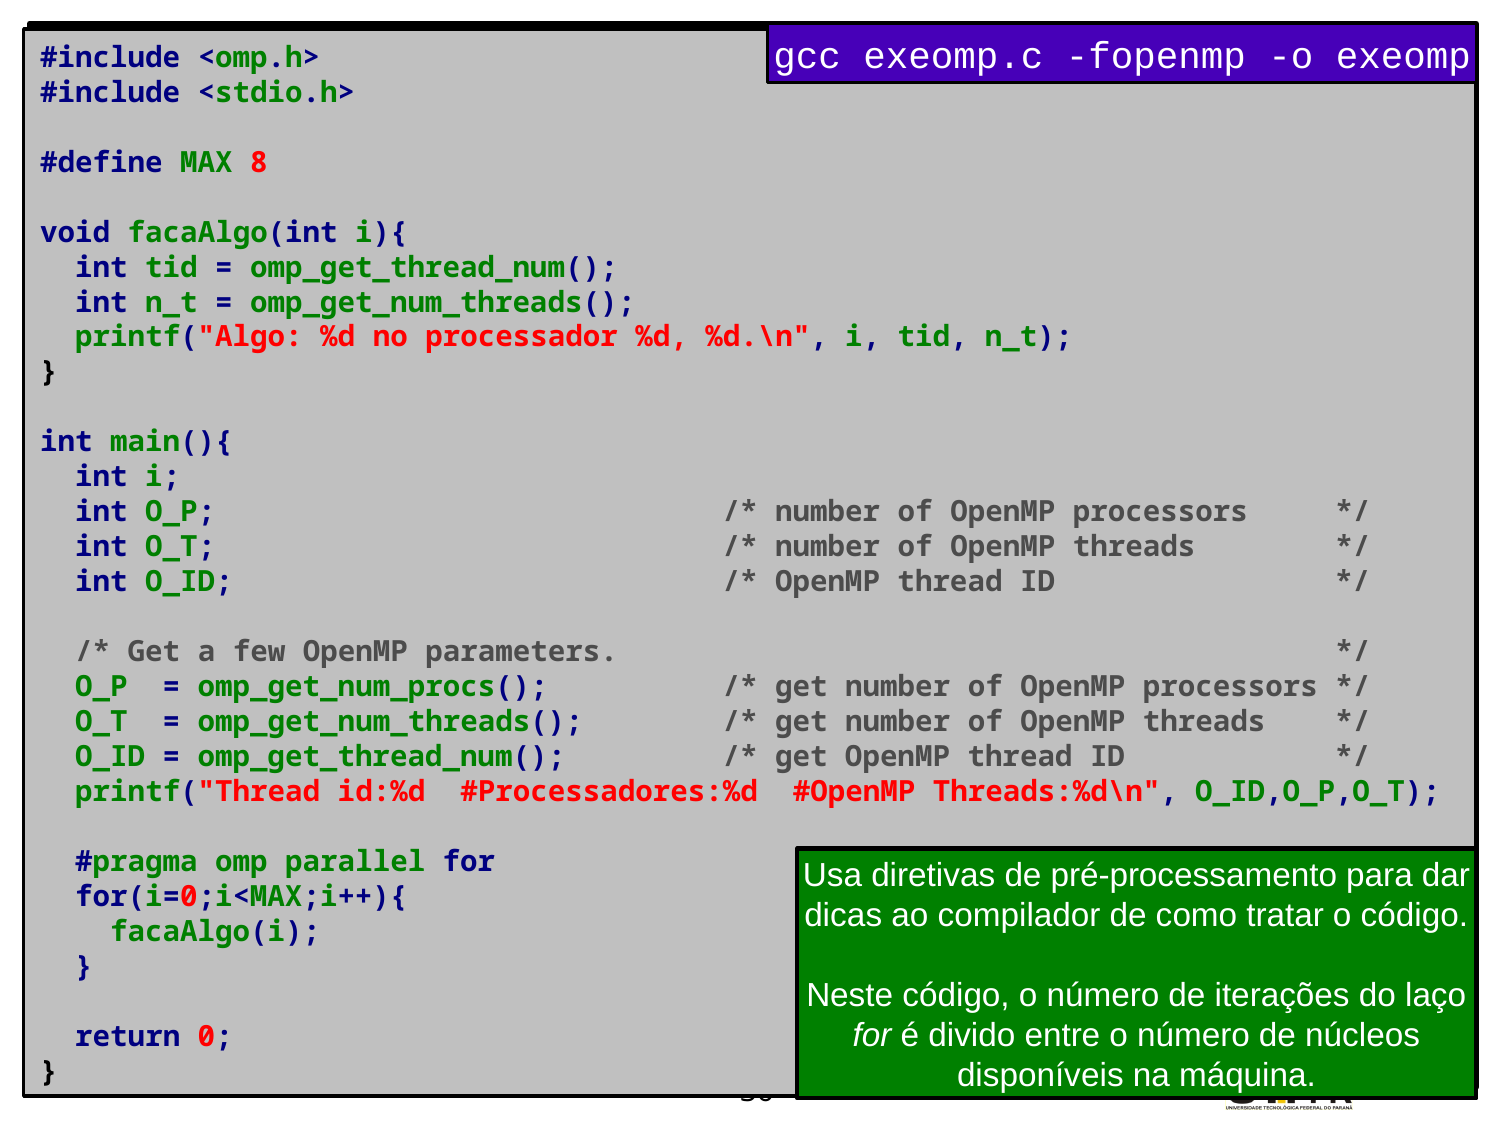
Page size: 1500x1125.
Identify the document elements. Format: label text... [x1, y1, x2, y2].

picture [1225, 1099, 1353, 1110]
text_box Usa diretivas de pré-processamento para dar dicas ao compilador de como tratar o código. Neste código, o número de iterações do laço for é divido entre o número de núcleos disponíveis na máquina. [797, 848, 1477, 1099]
text_box gcc exeomp.c -fopenmp -o exeomp [767, 23, 1477, 83]
text_box #include <omp.h> #include <stdio.h> #define MAX 8 void facaAlgo(int i){ int tid = omp_get_thread_num(); int n_t = omp_get_num_threads(); printf("Algo: %d no processador %d, %d.\n", i, tid, n_t); } int main(){ int i; int O_P; /* number of OpenMP processors */ int O_T; /* number of OpenMP threads */ int O_ID; /* OpenMP thread ID */ /* Get a few OpenMP parameters. */ O_P = omp_get_num_procs(); /* get number of OpenMP processors */ O_T = omp_get_num_threads(); /* get number of OpenMP threads */ O_ID = omp_get_thread_num(); /* get OpenMP thread ID */ printf("Thread id:%d #Processadores:%d #OpenMP Threads:%d\n", O_ID,O_P,O_T); #pragma omp parallel for for(i=0;i<MAX;i++){ facaAlgo(i); } return 0; } [23, 28, 1477, 1097]
